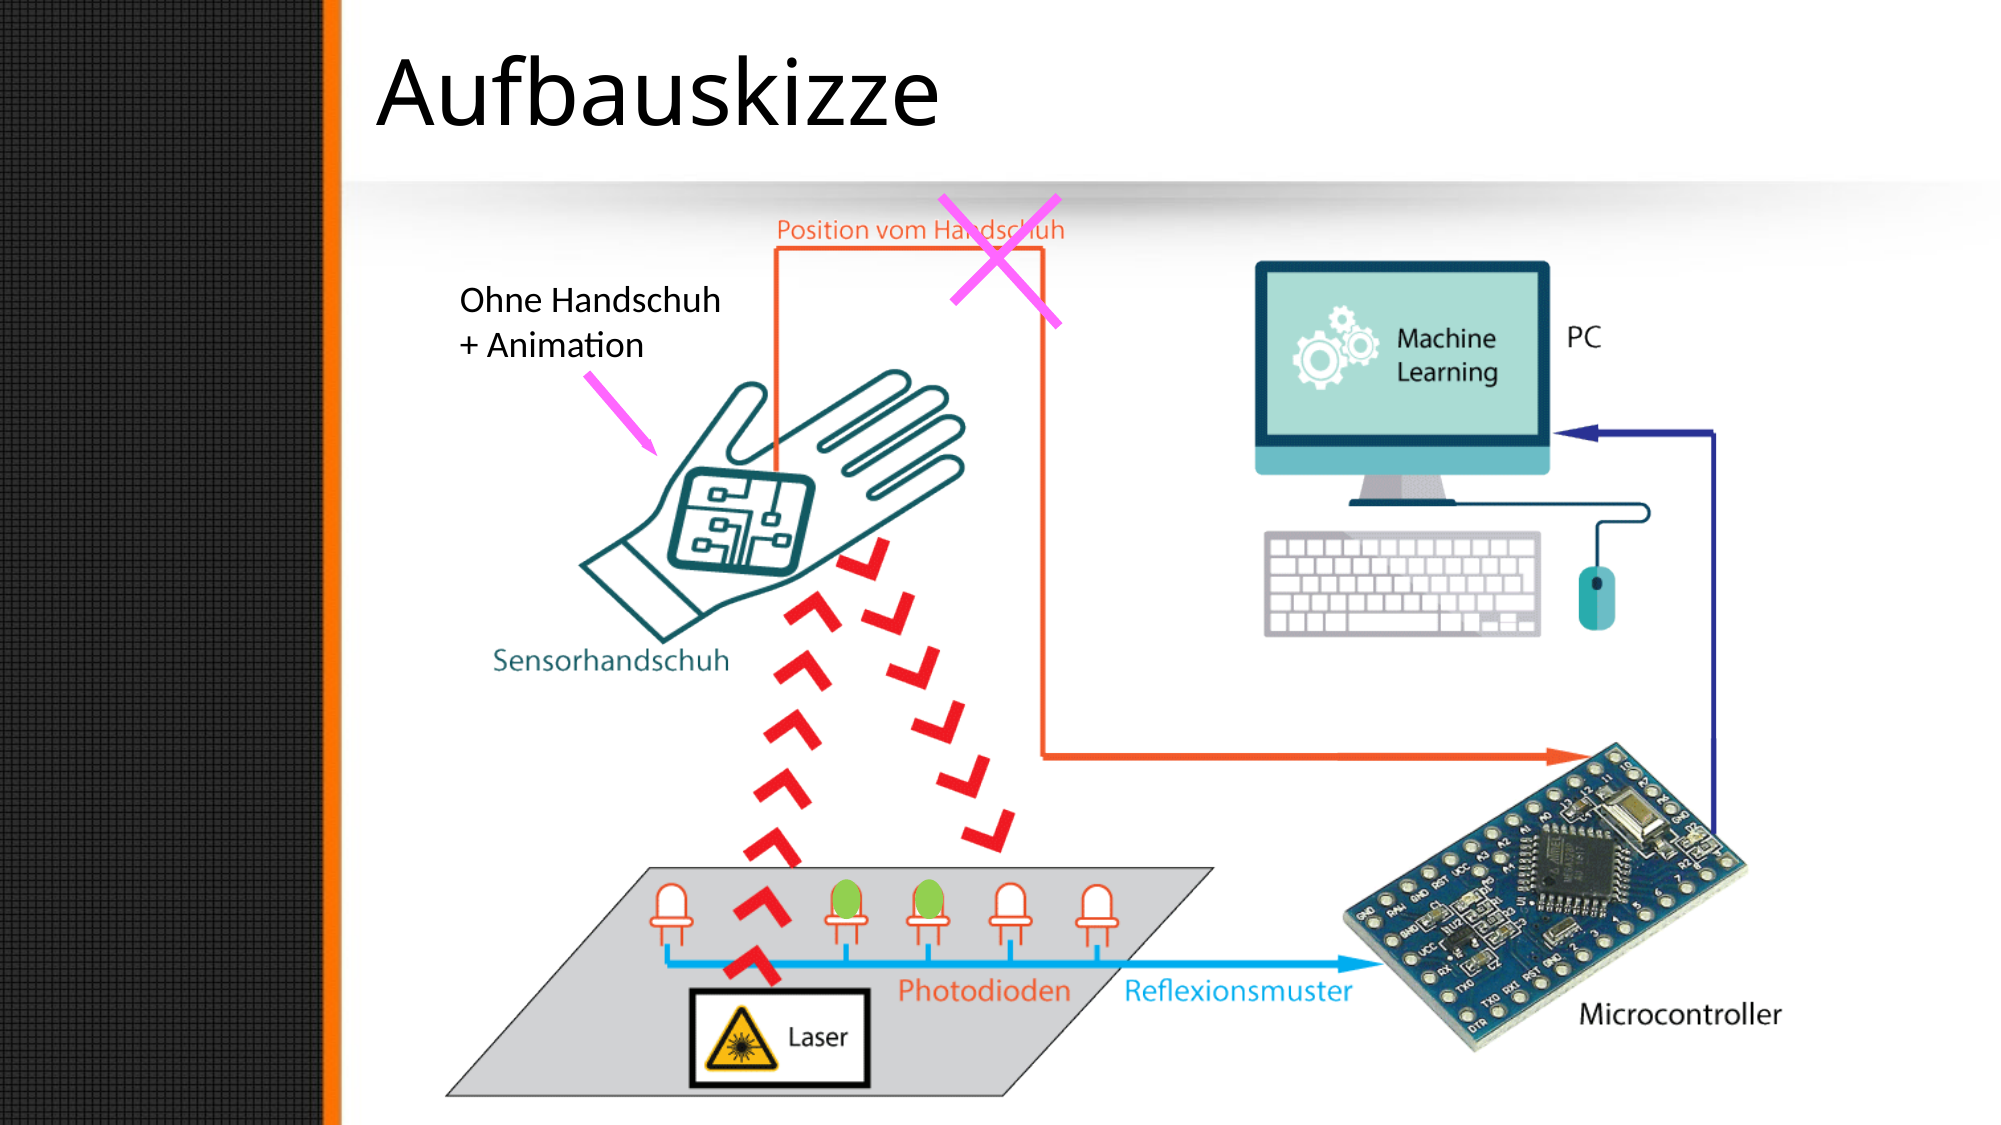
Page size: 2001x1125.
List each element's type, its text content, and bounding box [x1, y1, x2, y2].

text_box Ohne Handschuh + Animation [444, 267, 741, 374]
picture [339, 96, 1841, 1125]
text_box [917, 881, 941, 917]
title Aufbauskizze [361, 0, 2000, 205]
text_box [834, 881, 859, 917]
